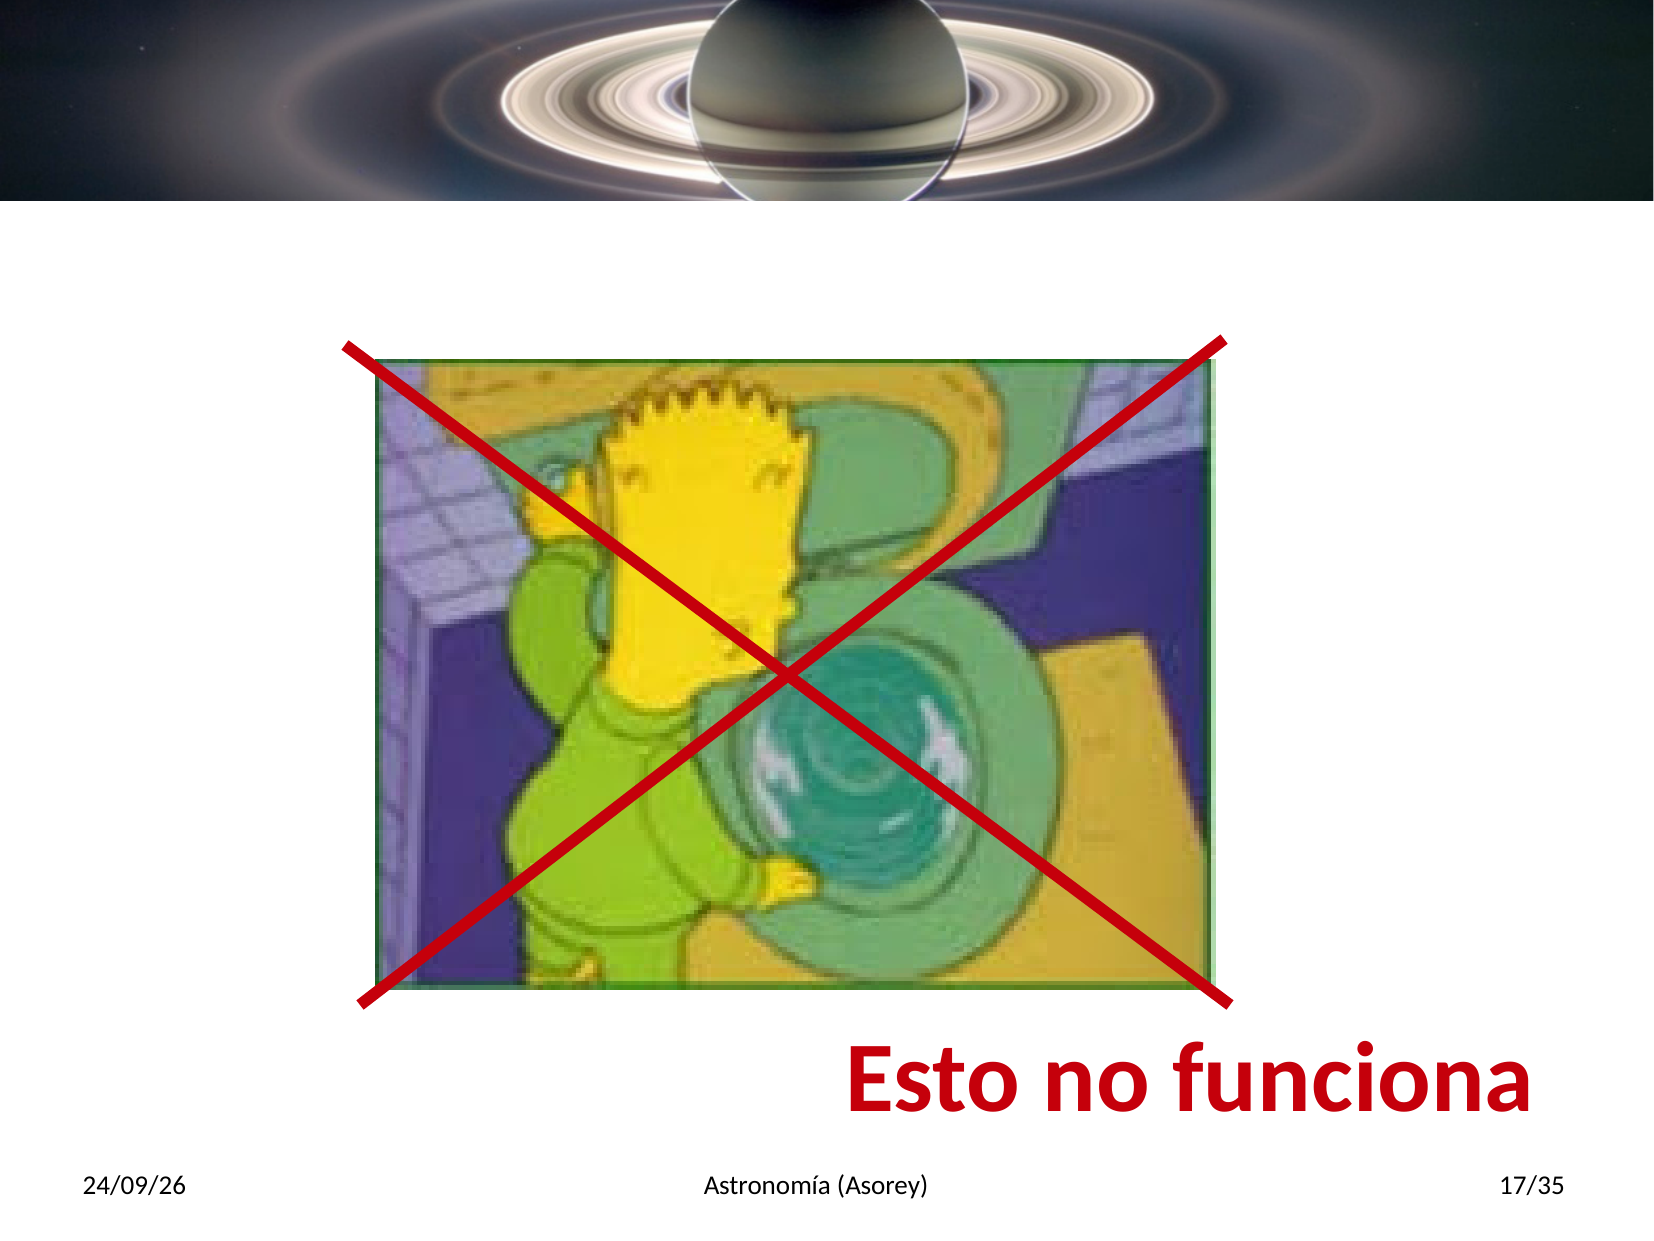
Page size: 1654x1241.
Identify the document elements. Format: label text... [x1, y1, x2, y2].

picture [375, 359, 1187, 667]
text_box Esto no funciona [830, 1029, 1553, 1166]
picture [390, 684, 1200, 991]
picture [799, 359, 1216, 986]
picture [375, 376, 777, 985]
picture [0, 0, 1654, 201]
